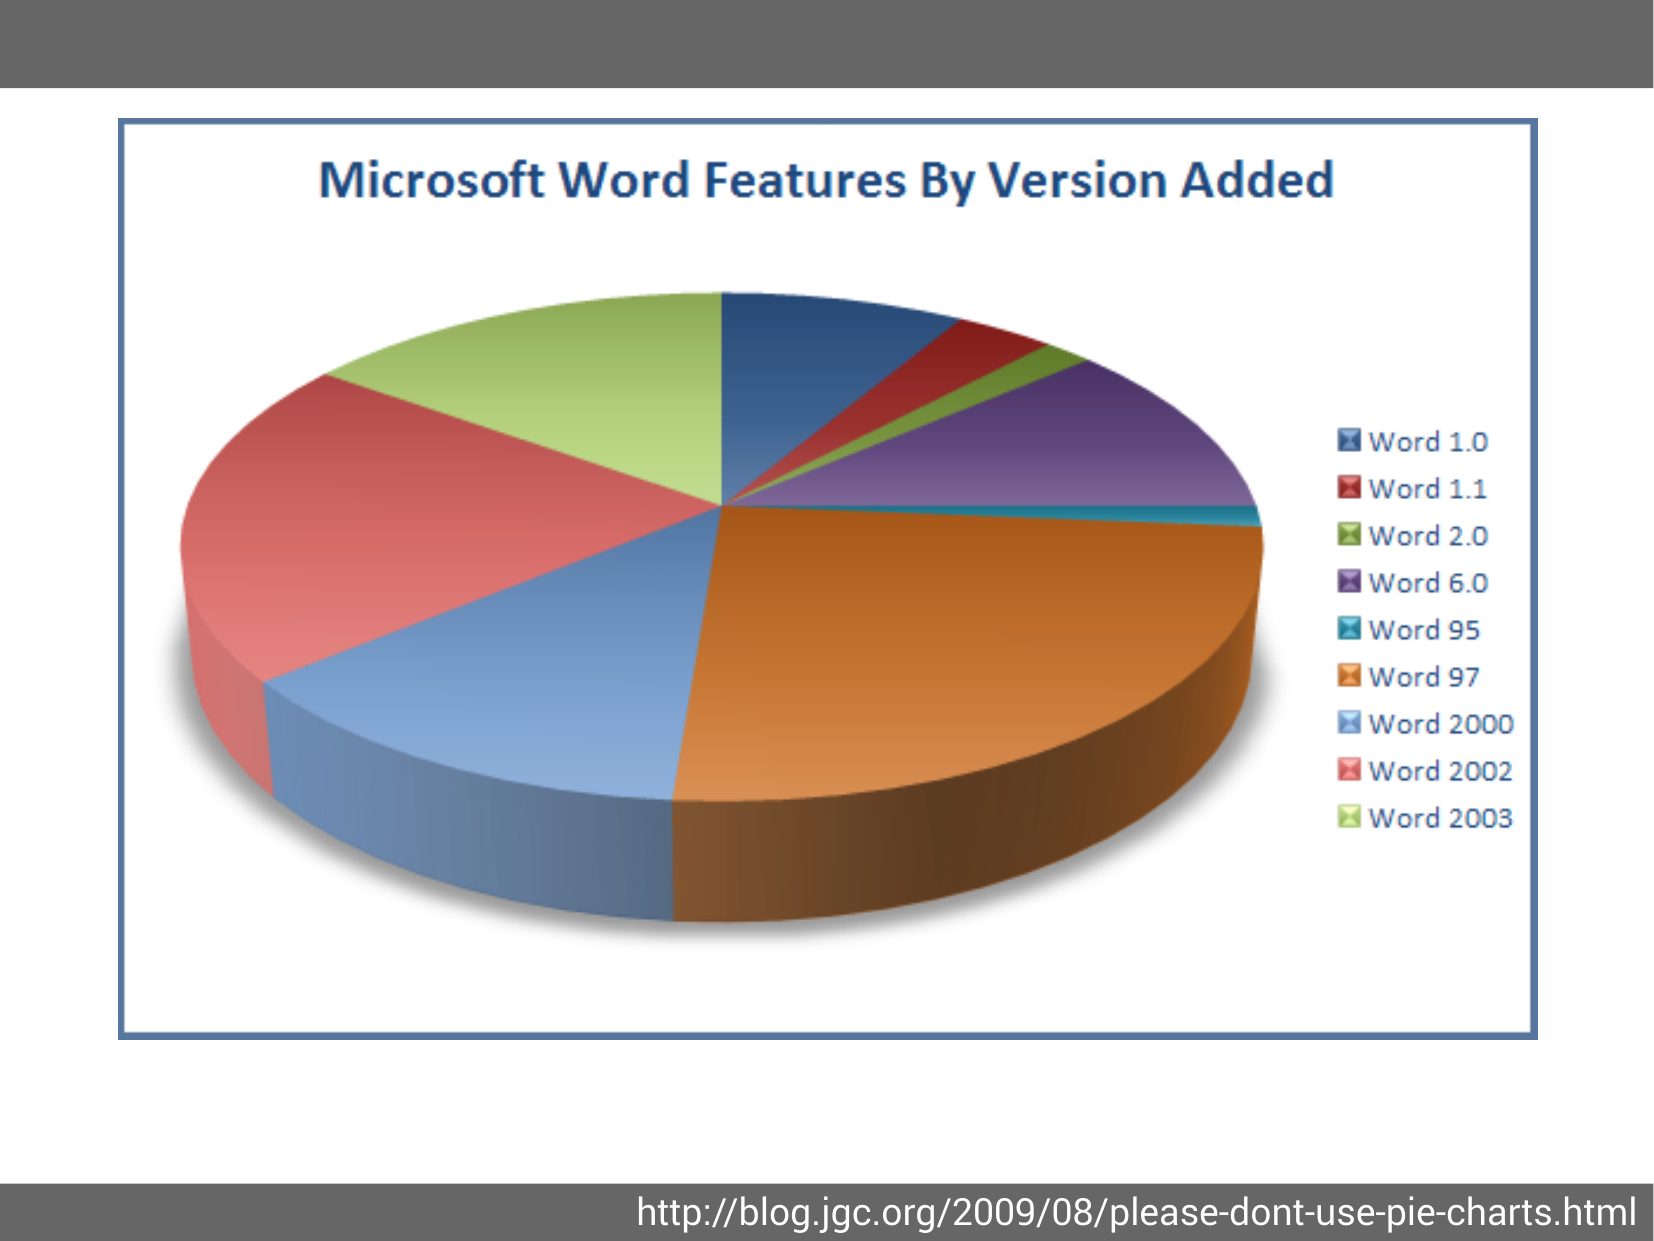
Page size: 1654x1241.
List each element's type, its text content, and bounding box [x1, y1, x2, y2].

text_box [0, 0, 1654, 89]
text_box http://blog.jgc.org/2009/08/please-dont-use-pie-charts.html [0, 1183, 1654, 1241]
picture [118, 118, 1538, 1040]
